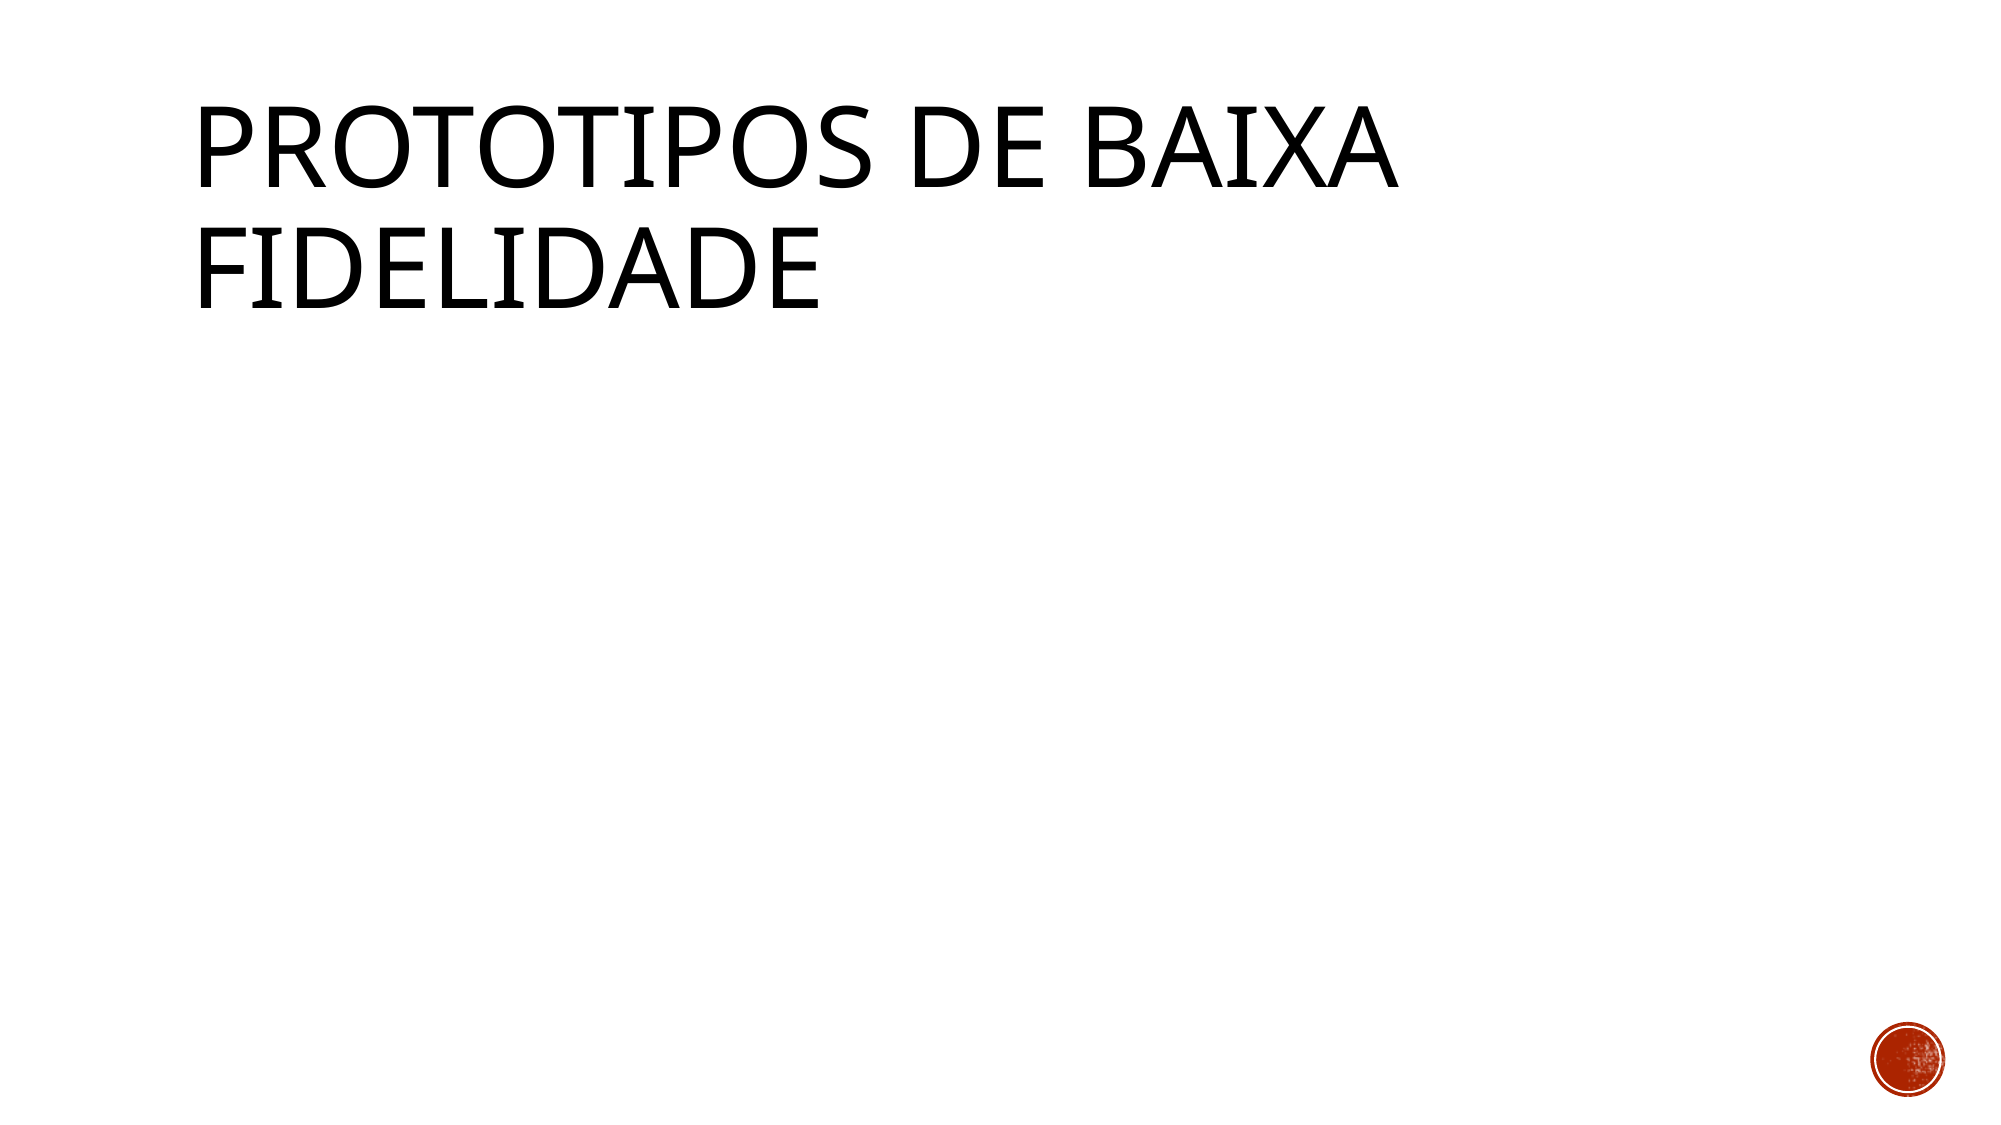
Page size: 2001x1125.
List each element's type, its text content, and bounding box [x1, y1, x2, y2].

title Prototipos de baixa fidelidade [175, 79, 1826, 344]
